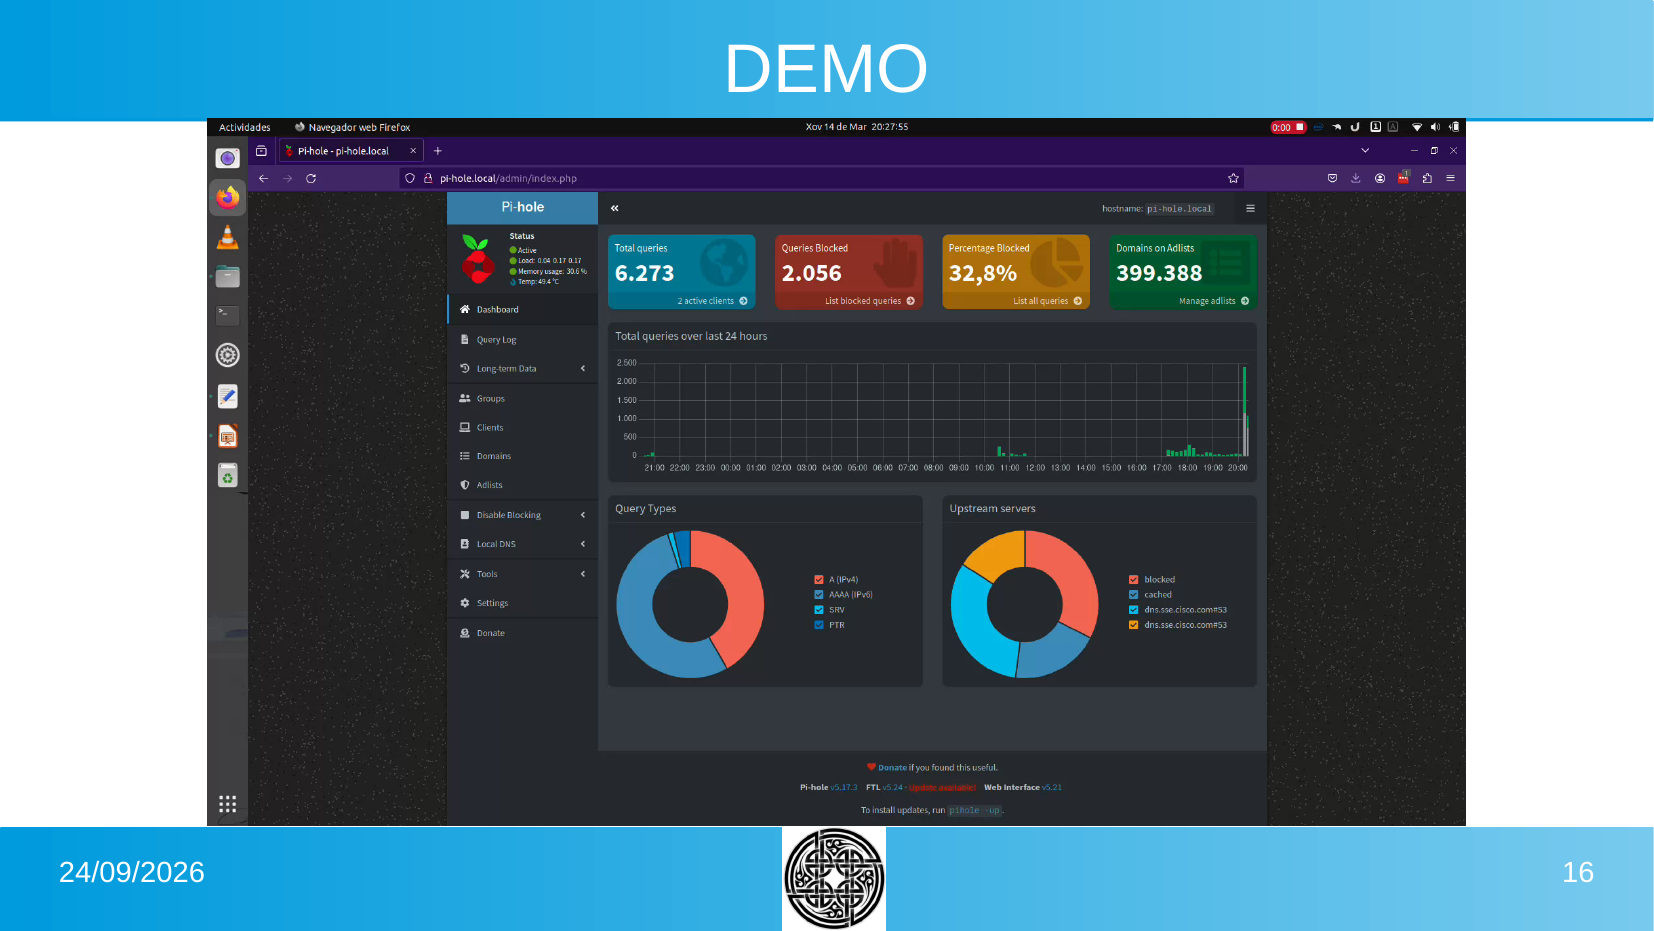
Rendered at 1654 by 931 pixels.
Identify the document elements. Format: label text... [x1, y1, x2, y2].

text_box [206, 118, 1467, 827]
picture [782, 826, 886, 931]
title DEMO [59, 29, 1595, 108]
